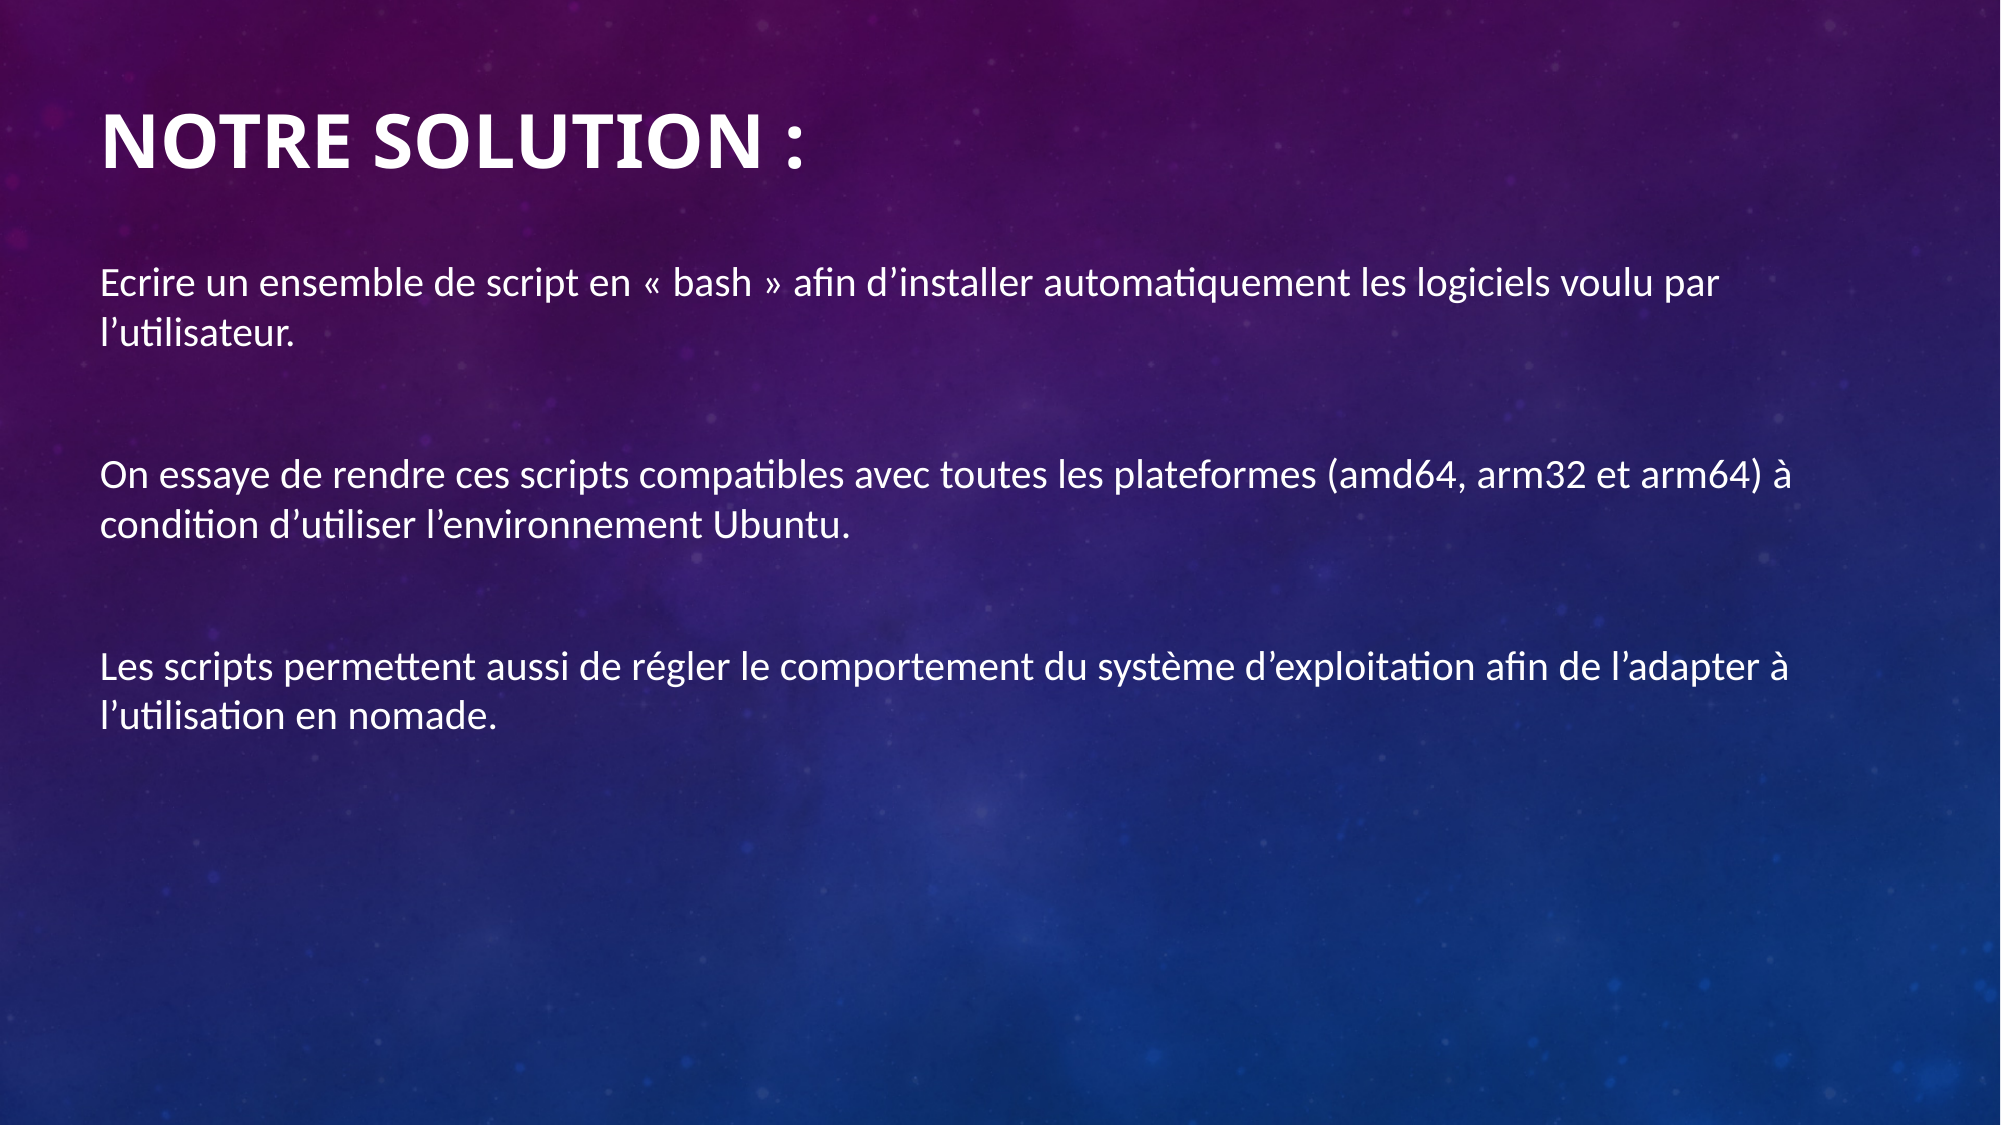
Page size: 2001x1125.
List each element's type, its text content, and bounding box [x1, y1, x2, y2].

title Notre solution : [99, 44, 1900, 232]
subtitle Ecrire un ensemble de script en « bash » afin d’installer automatiquement les logiciels voulu par l’utilisateur. On essaye de rendre ces scripts compatibles avec toutes les plateformes (amd64, arm32 et arm64) à condition d’utiliser l’environnement Ubuntu. Les scripts permettent aussi de régler le comportement du système d’exploitation afin de l’adapter à l’utilisation en nomade. [99, 324, 1900, 801]
picture [0, 0, 2001, 1125]
